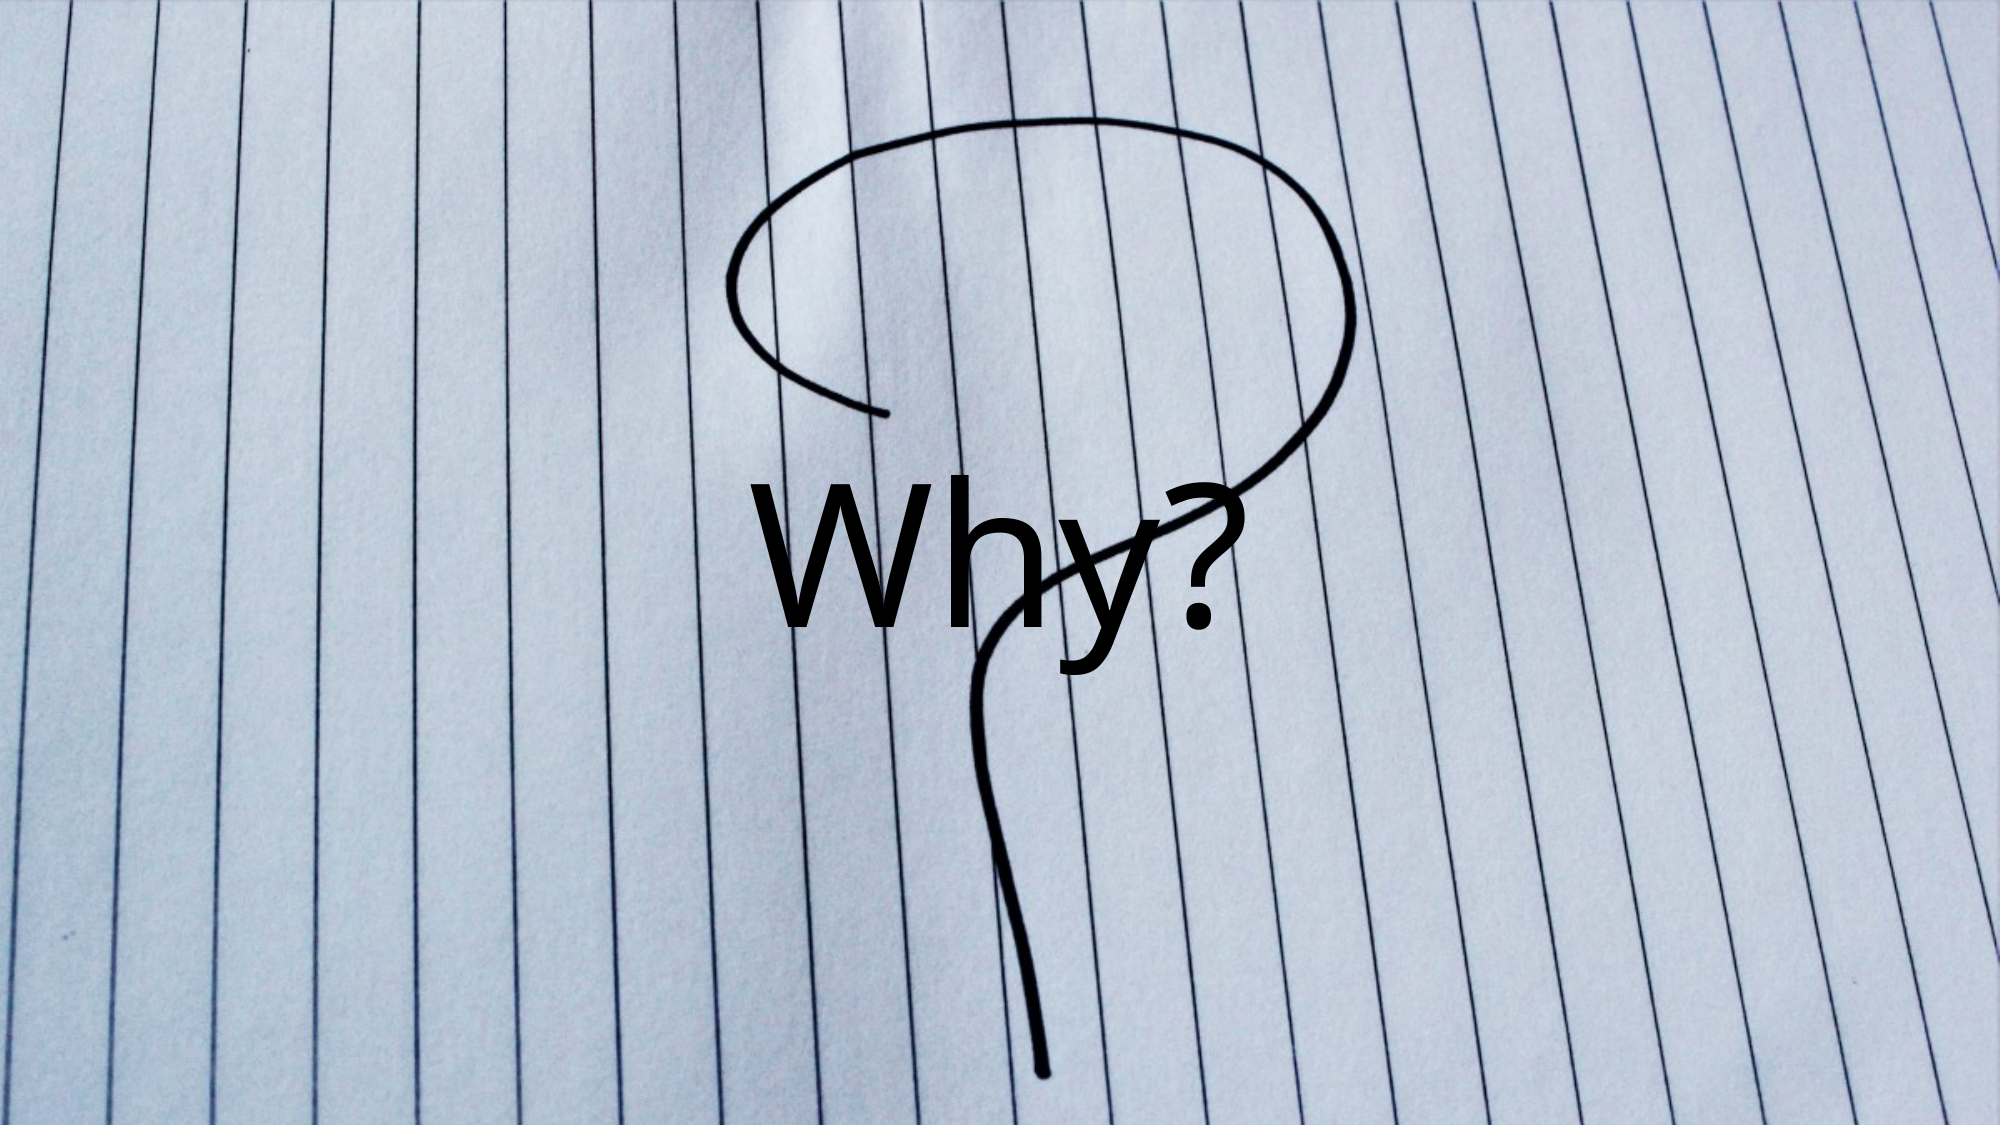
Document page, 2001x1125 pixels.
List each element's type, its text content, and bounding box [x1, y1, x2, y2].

picture [0, 0, 2000, 1125]
title Why? [249, 324, 1750, 801]
